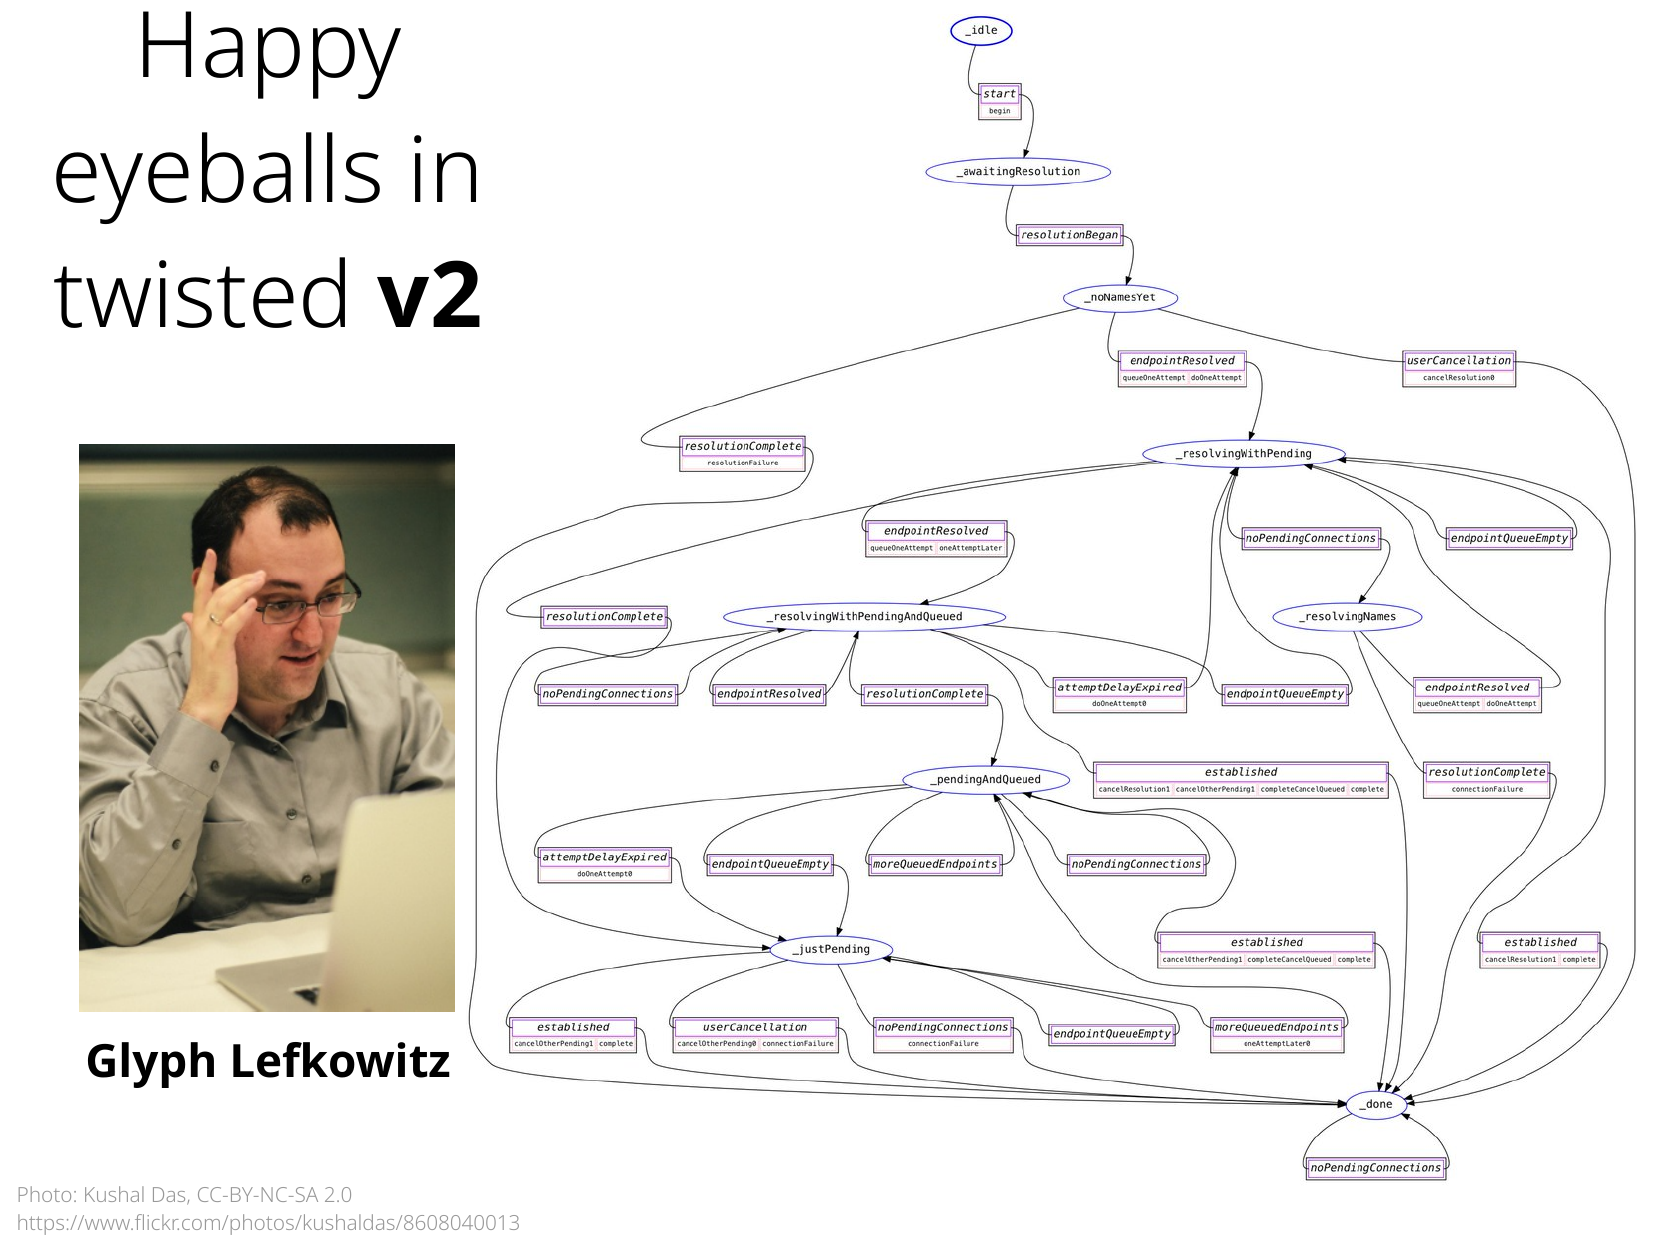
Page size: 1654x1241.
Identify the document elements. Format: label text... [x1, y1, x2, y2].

picture [466, 14, 1637, 1193]
text_box Photo: Kushal Das, CC-BY-NC-SA 2.0 https://www.flickr.com/photos/kushaldas/8608040013 [1, 1172, 718, 1238]
text_box Glyph Lefkowitz [70, 1021, 490, 1142]
picture [79, 444, 455, 1012]
title Happy eyeballs in twisted v2 [0, 0, 566, 516]
